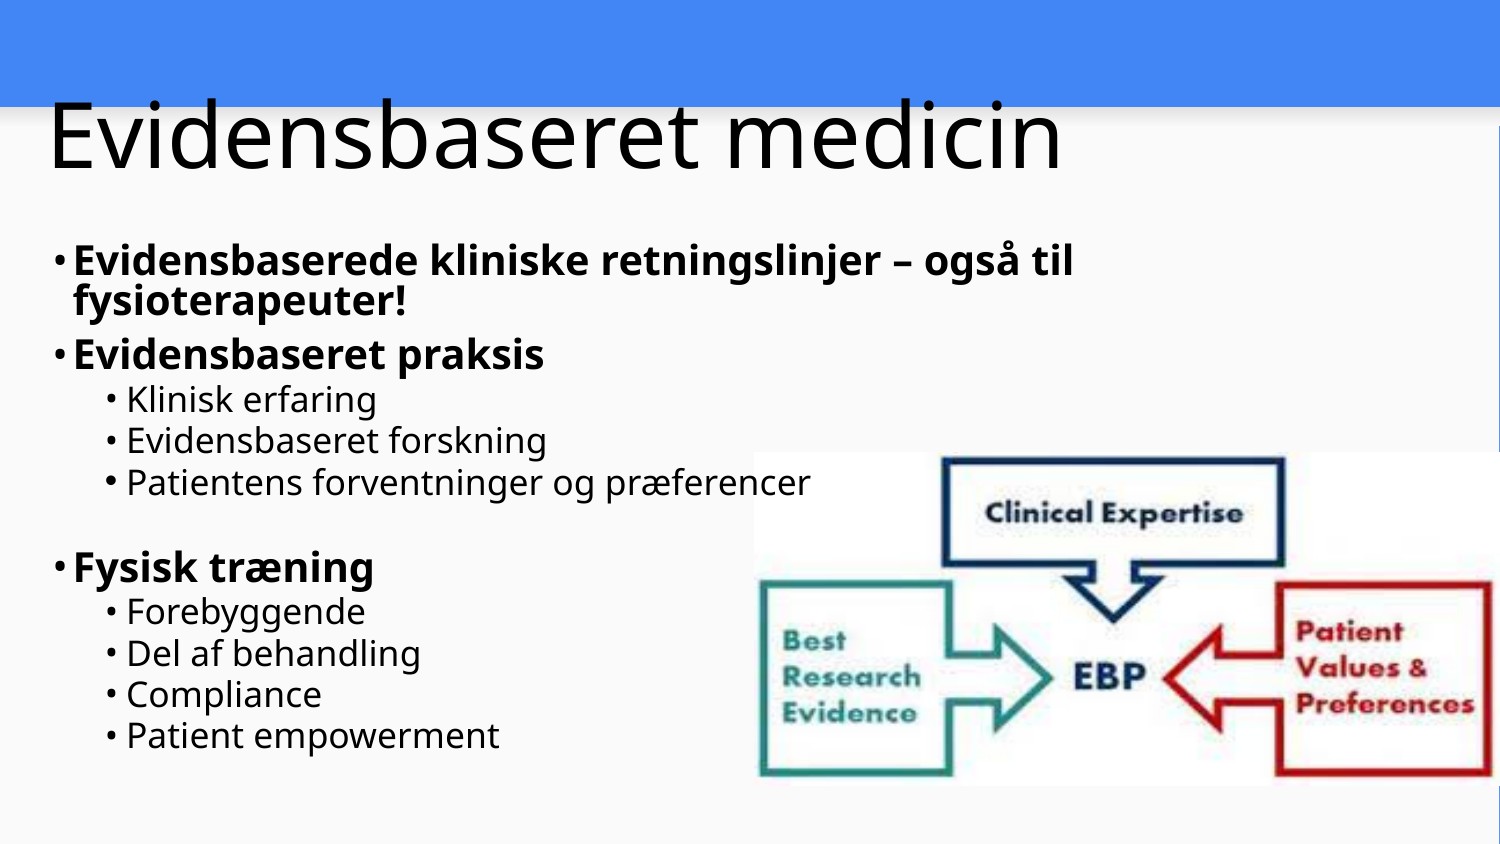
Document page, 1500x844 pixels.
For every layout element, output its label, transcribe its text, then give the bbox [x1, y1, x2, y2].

text_box Evidensbaseret medicin [31, 57, 1427, 221]
picture [754, 452, 1500, 786]
text_box Evidensbaserede kliniske retningslinjer – også til fysioterapeuter! Evidensbaseret praksis Klinisk erfaring Evidensbaseret forskning Patientens forventninger og præferencer Fysisk træning Forebyggende Del af behandling Compliance Patient empowerment [31, 236, 1427, 770]
